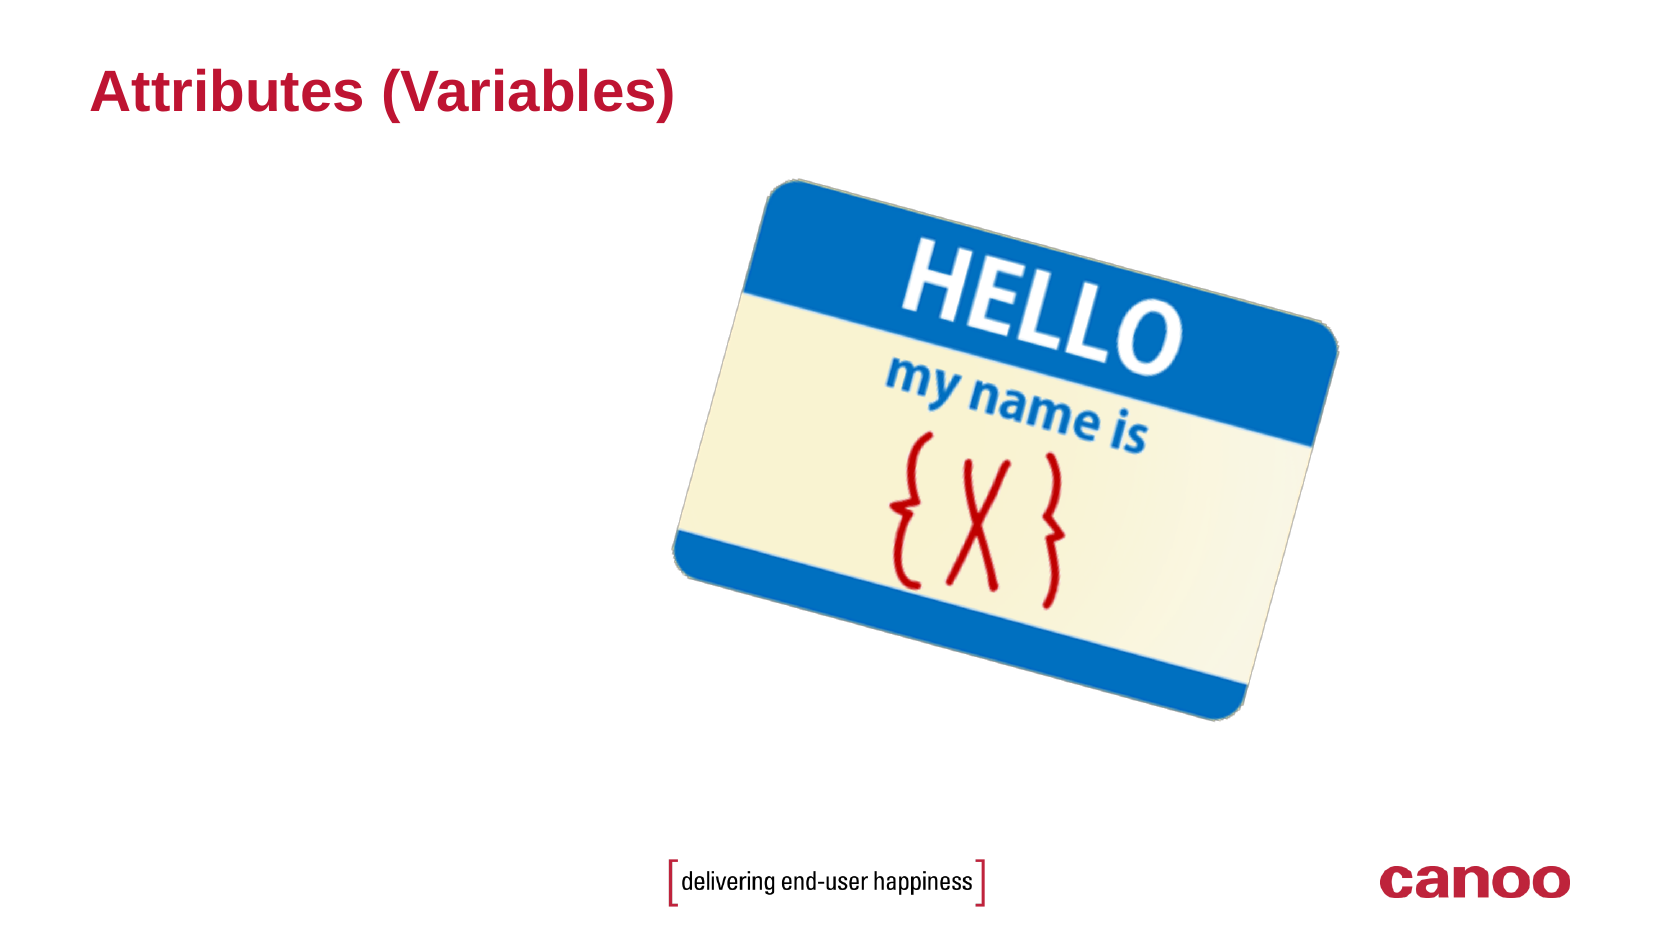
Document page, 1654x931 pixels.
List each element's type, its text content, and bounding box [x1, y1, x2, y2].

picture [662, 855, 991, 910]
title Attributes (Variables) [75, 45, 1591, 136]
picture [615, 120, 1393, 785]
picture [1380, 866, 1570, 898]
